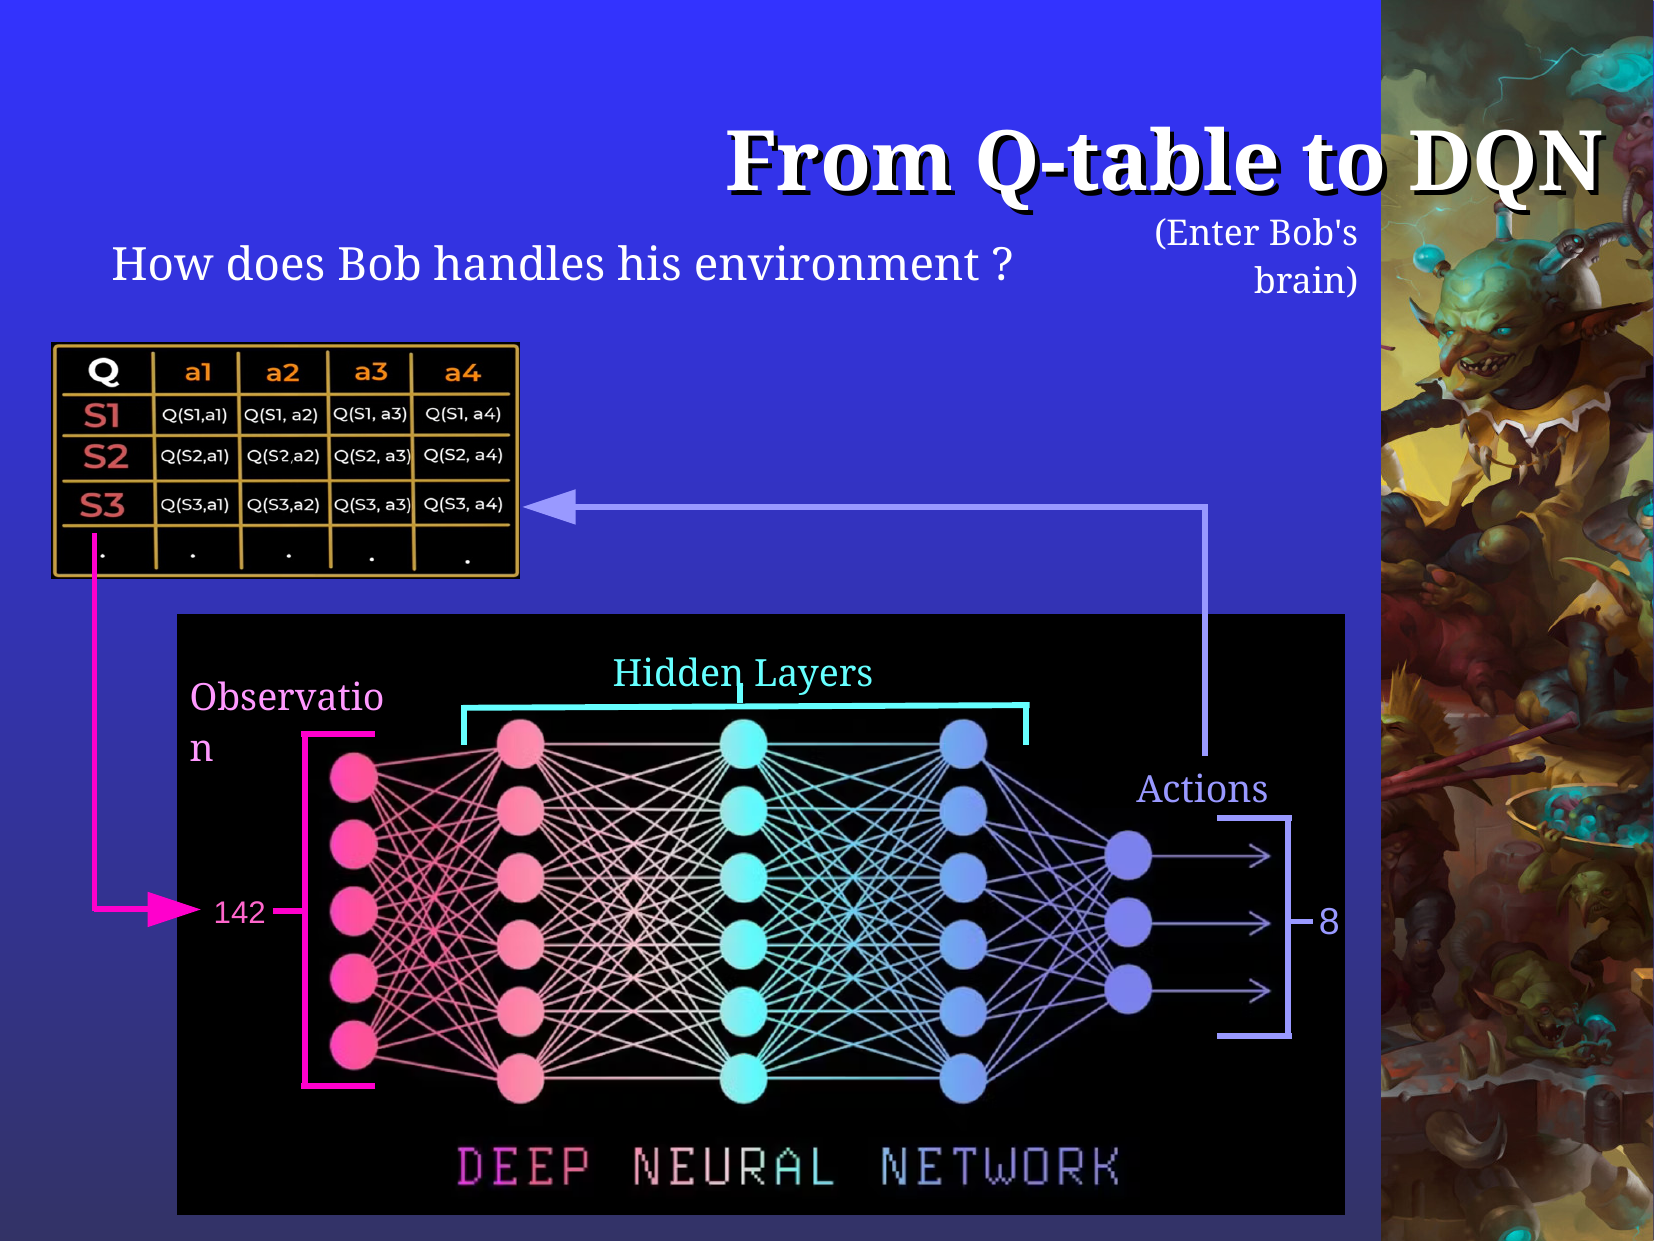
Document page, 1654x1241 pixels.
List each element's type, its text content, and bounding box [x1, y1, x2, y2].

text_box How does Bob handles his environment ? [0, 224, 1126, 296]
picture [1381, 0, 1654, 1241]
text_box Hidden Layers [461, 639, 1025, 698]
text_box 142 [198, 887, 284, 941]
text_box 8 [1303, 893, 1347, 951]
text_box Observation [174, 662, 414, 721]
text_box From Q-table to DQN [0, 94, 1619, 204]
picture [177, 614, 1345, 1215]
picture [1208, 614, 1345, 919]
text_box Actions [1121, 755, 1300, 814]
picture [51, 342, 520, 579]
text_box (Enter Bob's brain) [1039, 195, 1371, 260]
